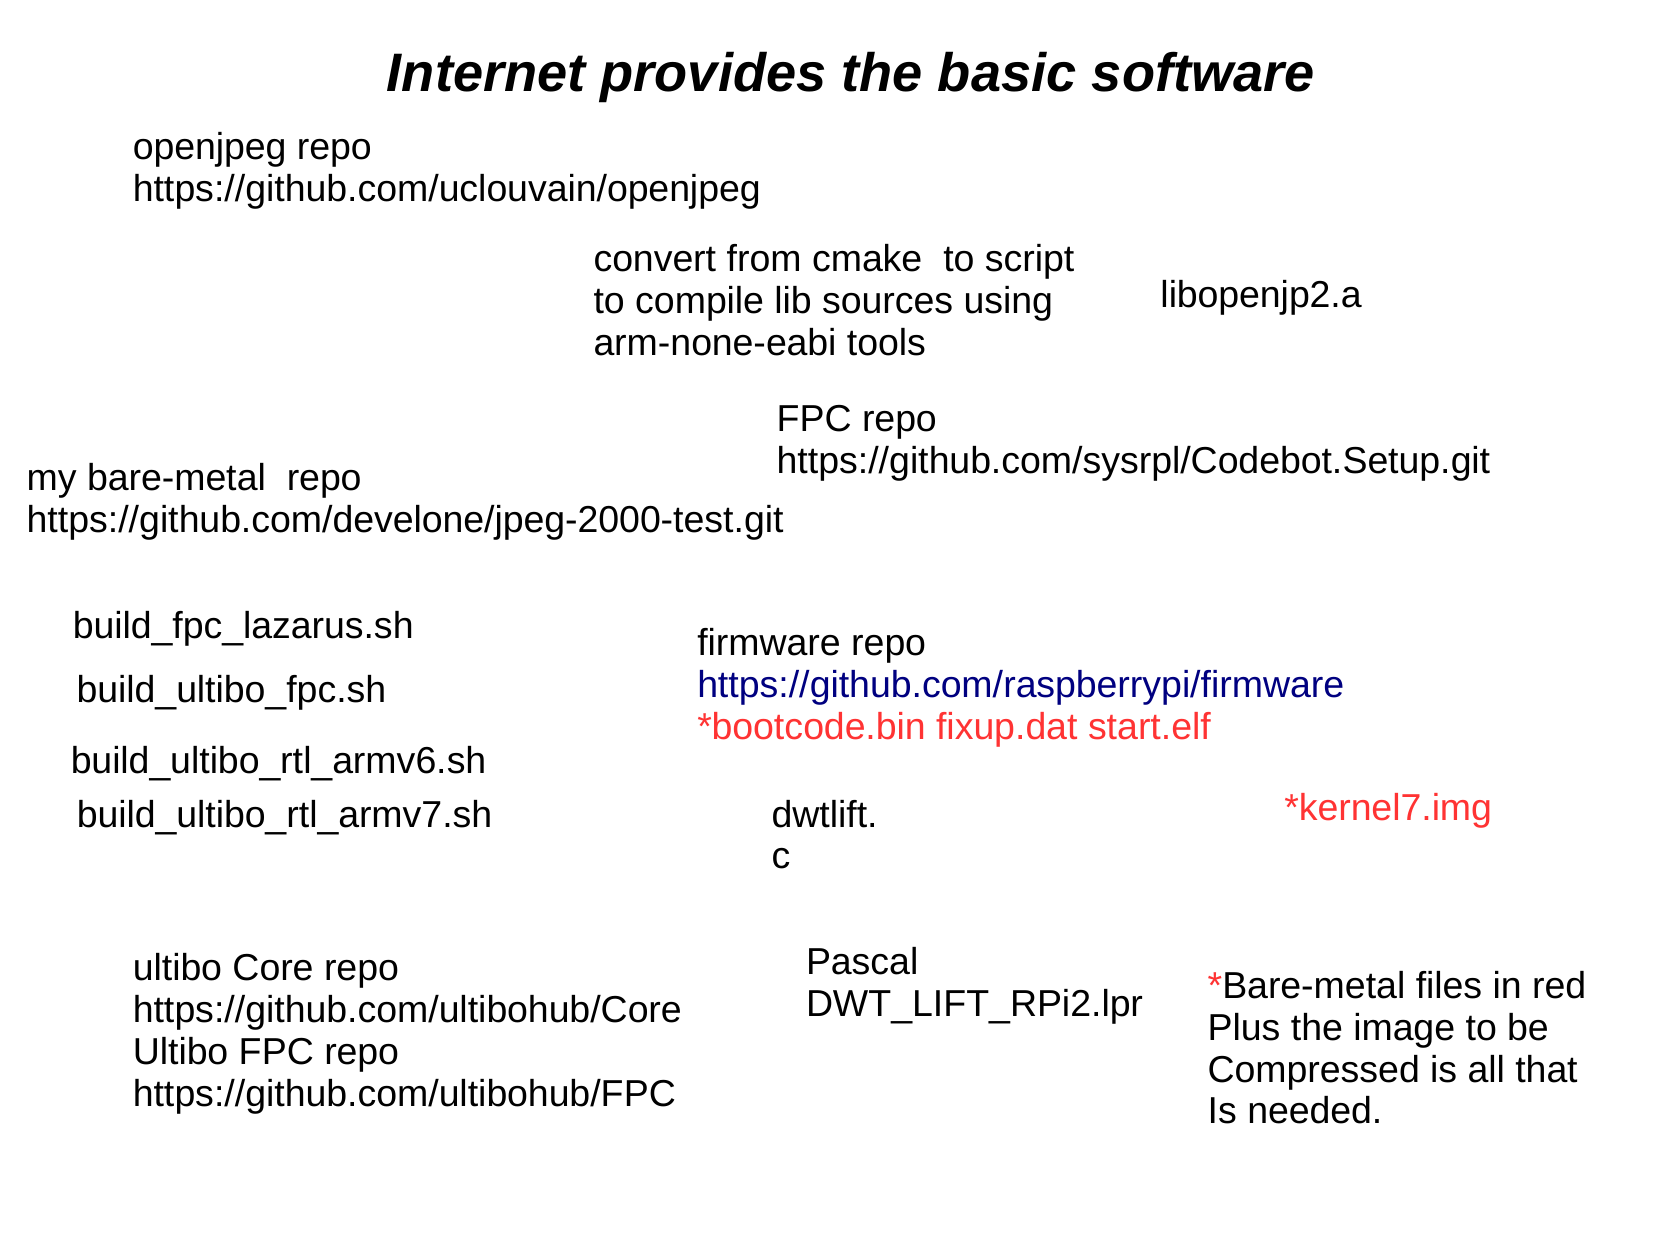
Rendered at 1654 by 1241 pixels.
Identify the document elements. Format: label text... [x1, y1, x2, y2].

text_box convert from cmake to script to compile lib sources using arm-none-eabi tools [578, 230, 1090, 372]
text_box FPC repo https://github.com/sysrpl/Codebot.Setup.git [761, 389, 1654, 489]
text_box openjpeg repo https://github.com/uclouvain/openjpeg [118, 118, 776, 217]
text_box dwtlift.c [756, 785, 911, 843]
text_box libopenjp2.a [1145, 265, 1377, 323]
text_box firmware repo https://github.com/raspberrypi/firmware *bootcode.bin fixup.dat start.elf [682, 614, 1359, 797]
text_box Pascal DWT_LIFT_RPi2.lpr [791, 933, 1159, 1032]
text_box *Bare-metal files in red Plus the image to be Compressed is all that Is needed. [1192, 956, 1604, 1140]
text_box *kernel7.img [1269, 779, 1508, 837]
text_box build_ultibo_rtl_armv6.sh [56, 732, 502, 790]
text_box my bare-metal repo https://github.com/develone/jpeg-2000-test.git [11, 448, 799, 548]
text_box build_ultibo_rtl_armv7.sh [62, 785, 508, 843]
text_box build_ultibo_fpc.sh [61, 661, 402, 719]
text_box ultibo Core repo https://github.com/ultibohub/Core Ultibo FPC repo https://github.com/ultibohub/FPC [118, 938, 698, 1122]
text_box Internet provides the basic software [372, 35, 1331, 111]
text_box build_fpc_lazarus.sh [58, 596, 429, 654]
